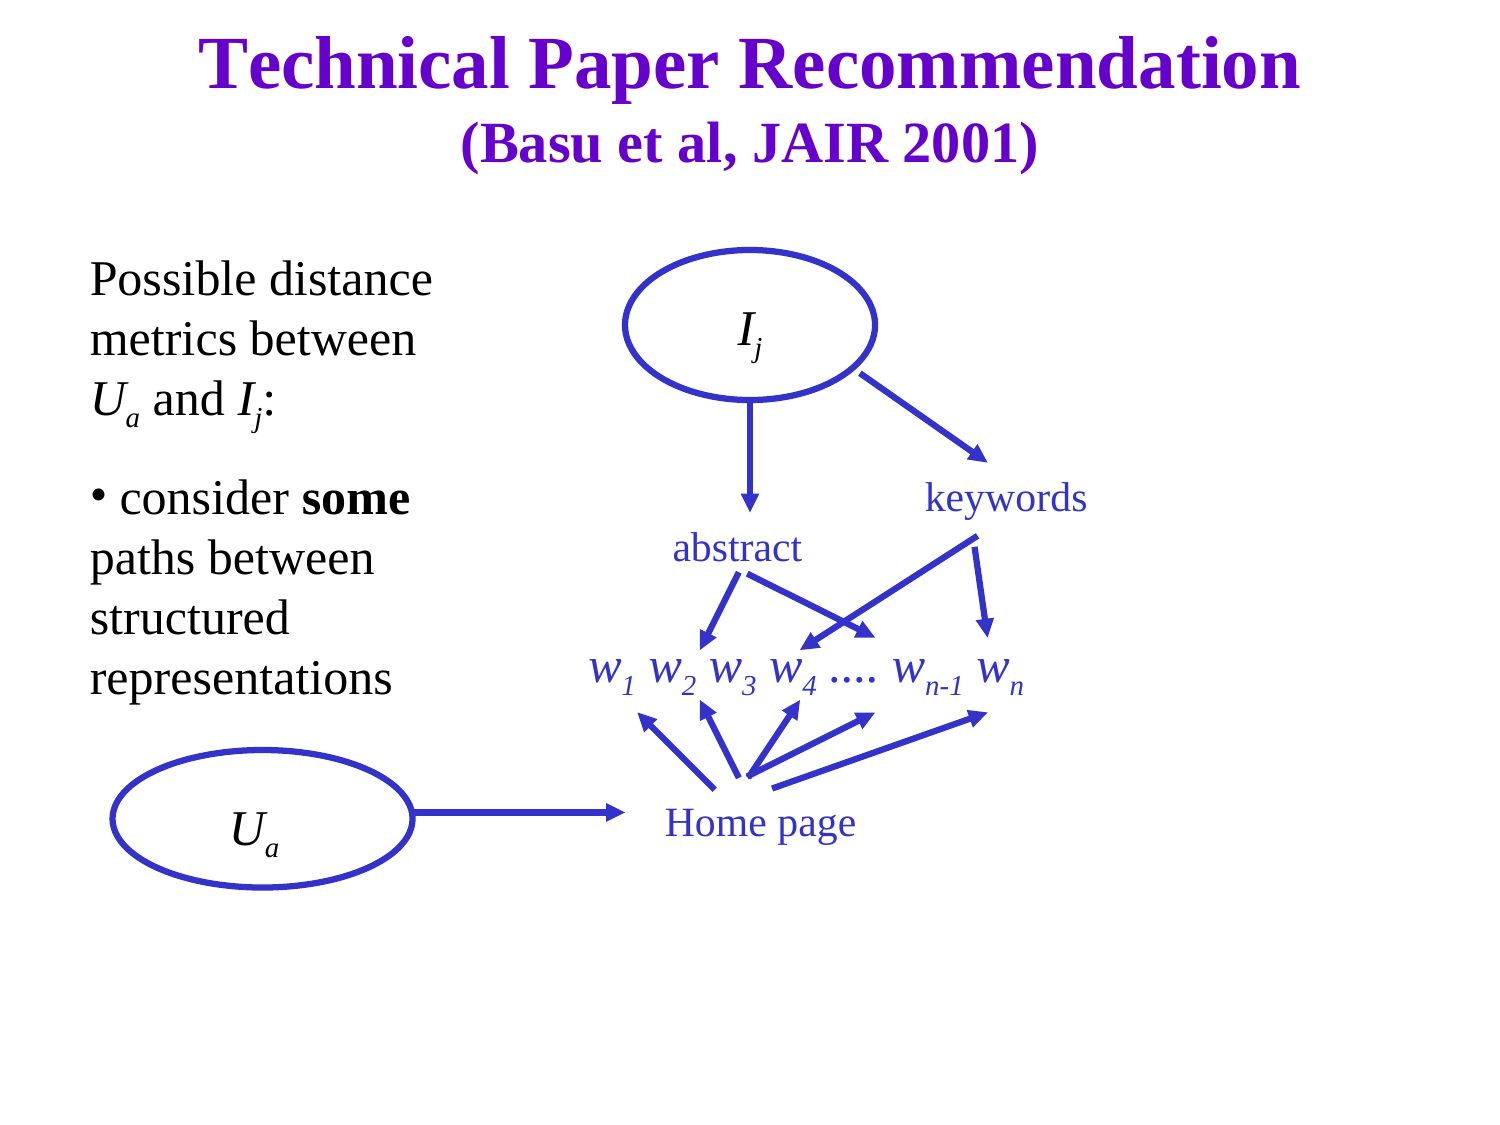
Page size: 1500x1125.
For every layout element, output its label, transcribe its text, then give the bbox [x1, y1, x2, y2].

text_box Ua [213, 787, 295, 872]
text_box Home page [649, 787, 963, 853]
text_box w1 w2 w3 w4 .... wn-1 wn [488, 624, 1150, 709]
text_box abstract [637, 512, 838, 578]
title Technical Paper Recommendation (Basu et al, JAIR 2001) [112, 0, 1388, 188]
text_box Possible distance metrics between Ua and Ij: consider some paths between structured representations [74, 237, 488, 713]
text_box Ij [712, 287, 788, 372]
text_box keywords [874, 462, 1138, 529]
